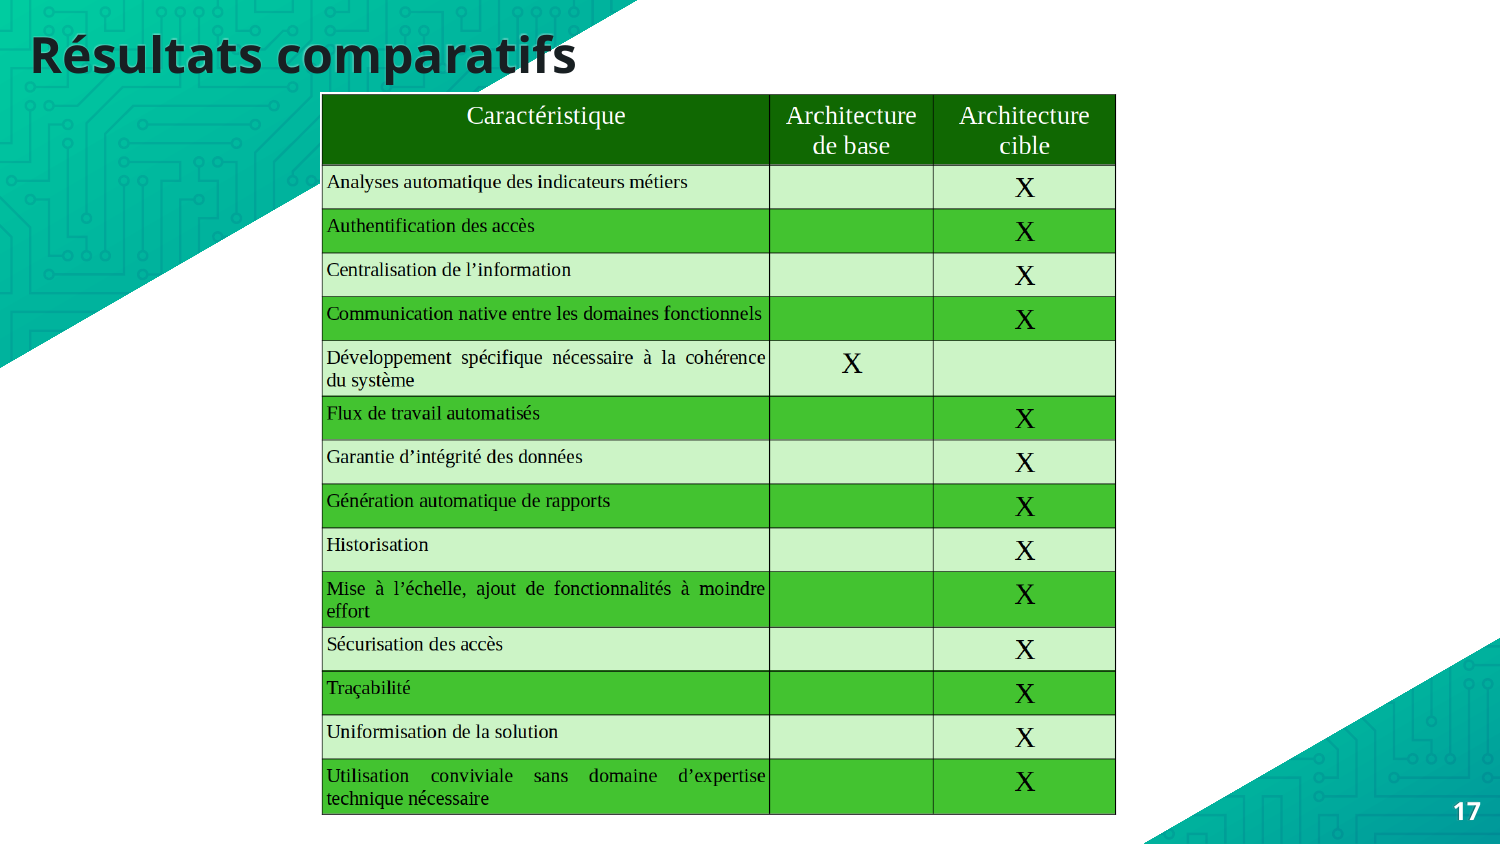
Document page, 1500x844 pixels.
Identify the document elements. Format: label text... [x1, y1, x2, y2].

slide_number <numéro> [1391, 779, 1482, 844]
picture [320, 92, 1117, 816]
title Résultats comparatifs [29, 30, 1249, 89]
